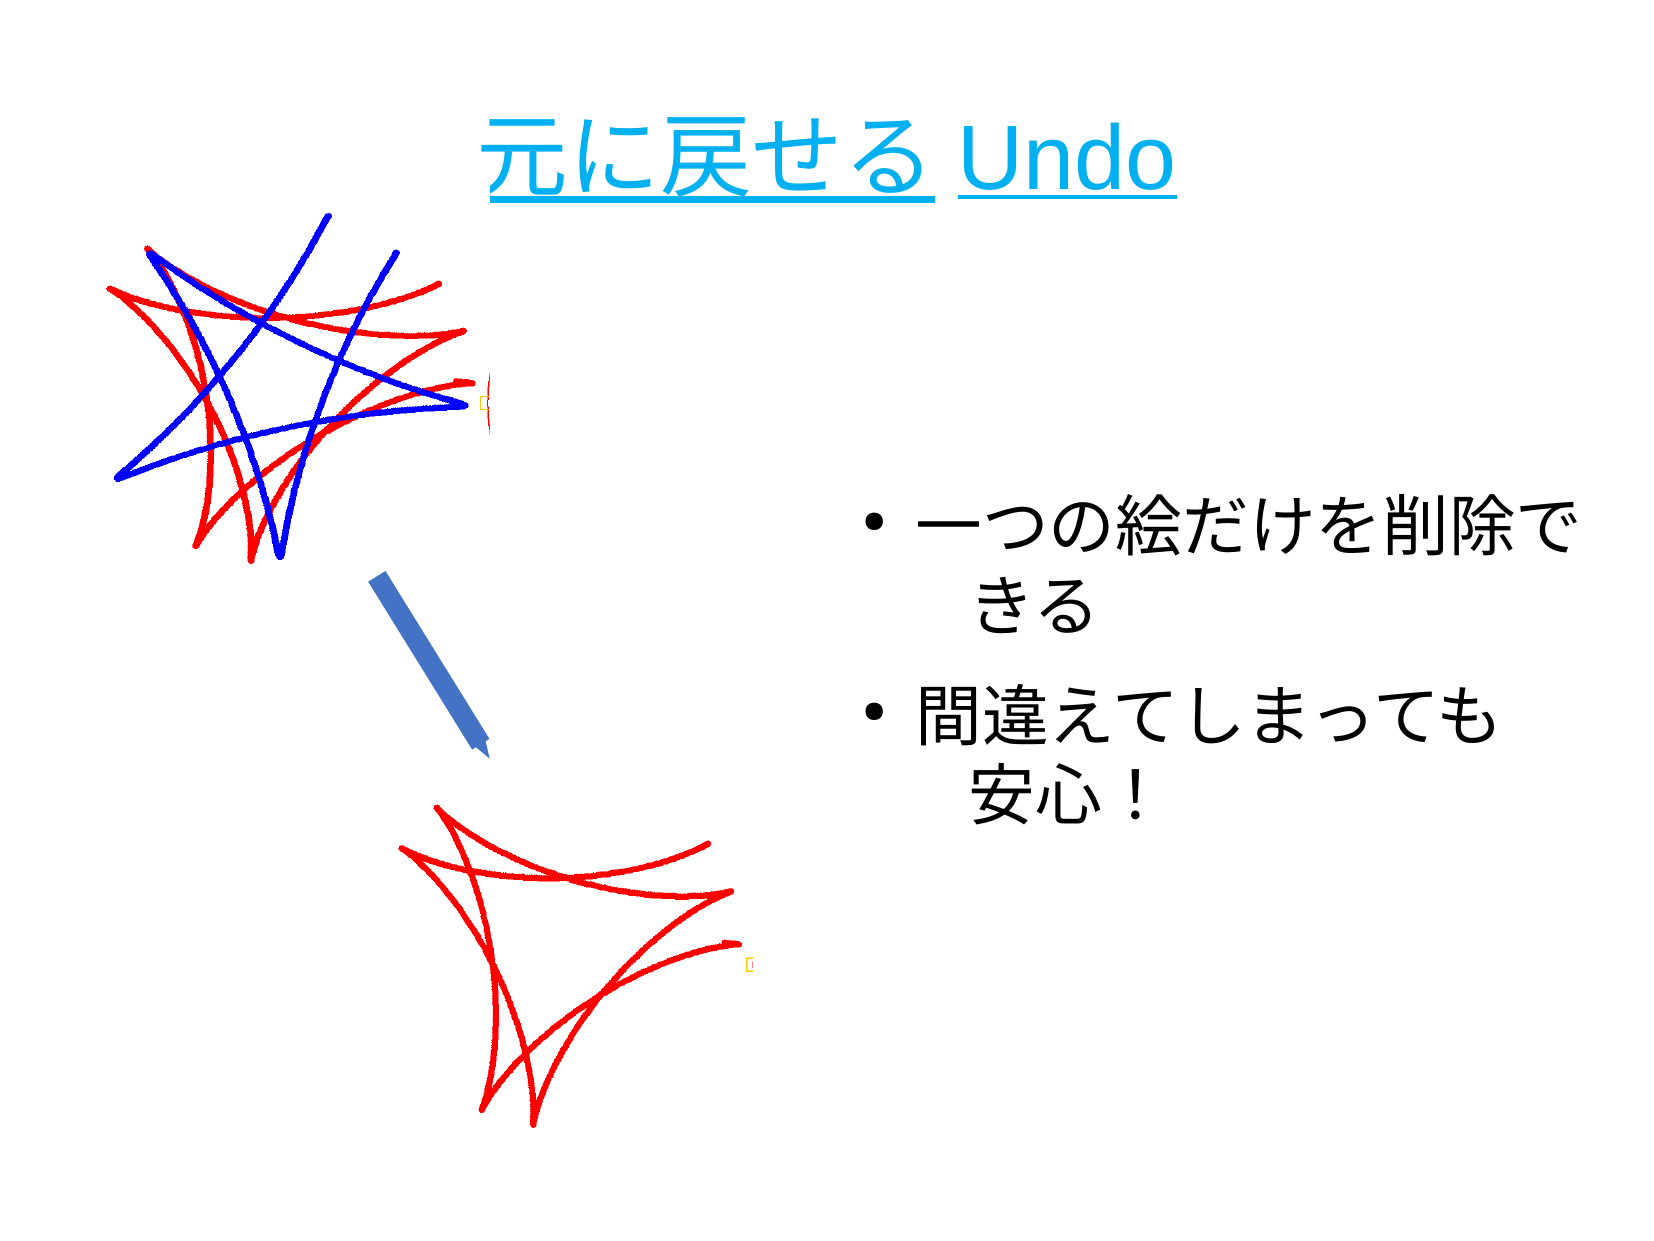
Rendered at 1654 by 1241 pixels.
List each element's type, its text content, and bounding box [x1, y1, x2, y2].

title 元に戻せるUndo [82, 49, 1571, 257]
picture [89, 177, 490, 617]
picture [351, 718, 753, 1191]
list 一つの絵だけを削除できる 間違えてしまっても 安心！ [826, 483, 1625, 1103]
